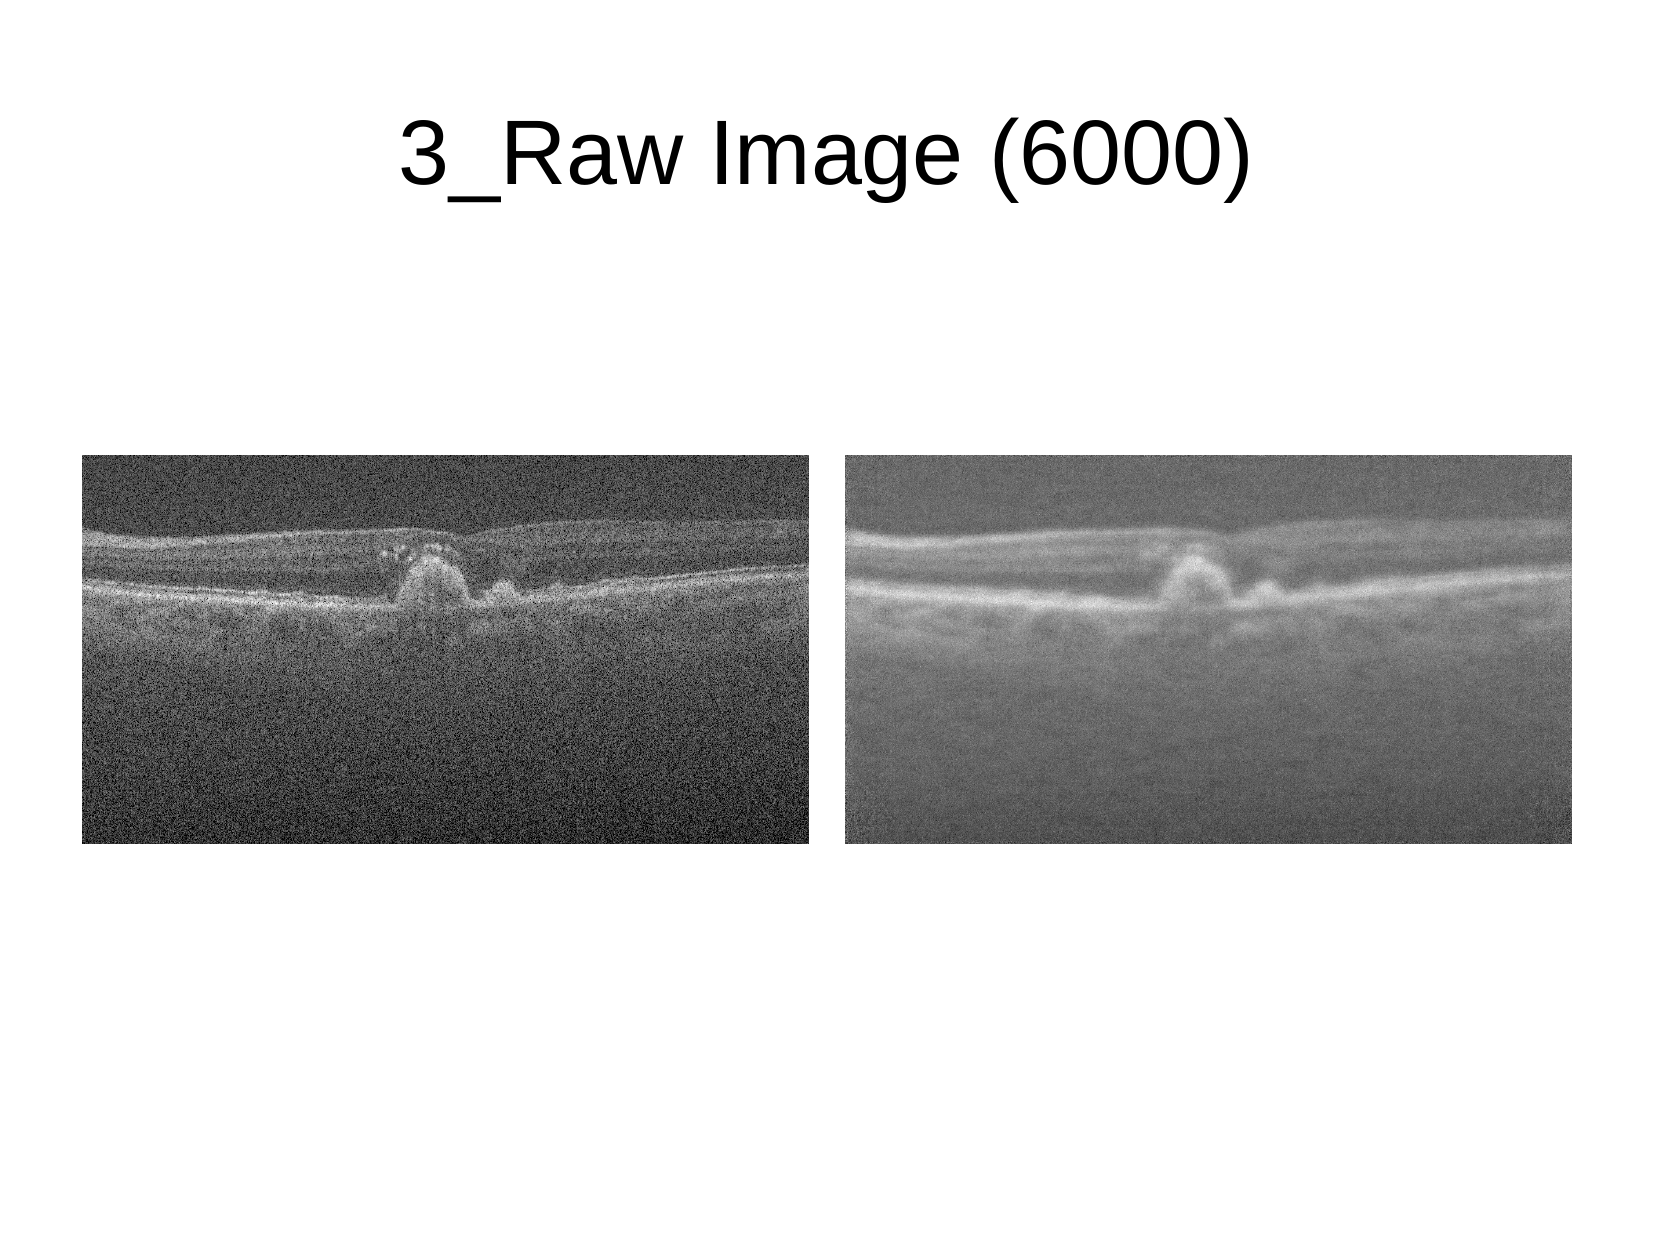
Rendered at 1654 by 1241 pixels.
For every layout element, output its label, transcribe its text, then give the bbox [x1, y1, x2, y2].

title 3_Raw Image (6000) [82, 49, 1571, 257]
picture [845, 455, 1572, 845]
picture [82, 455, 809, 845]
